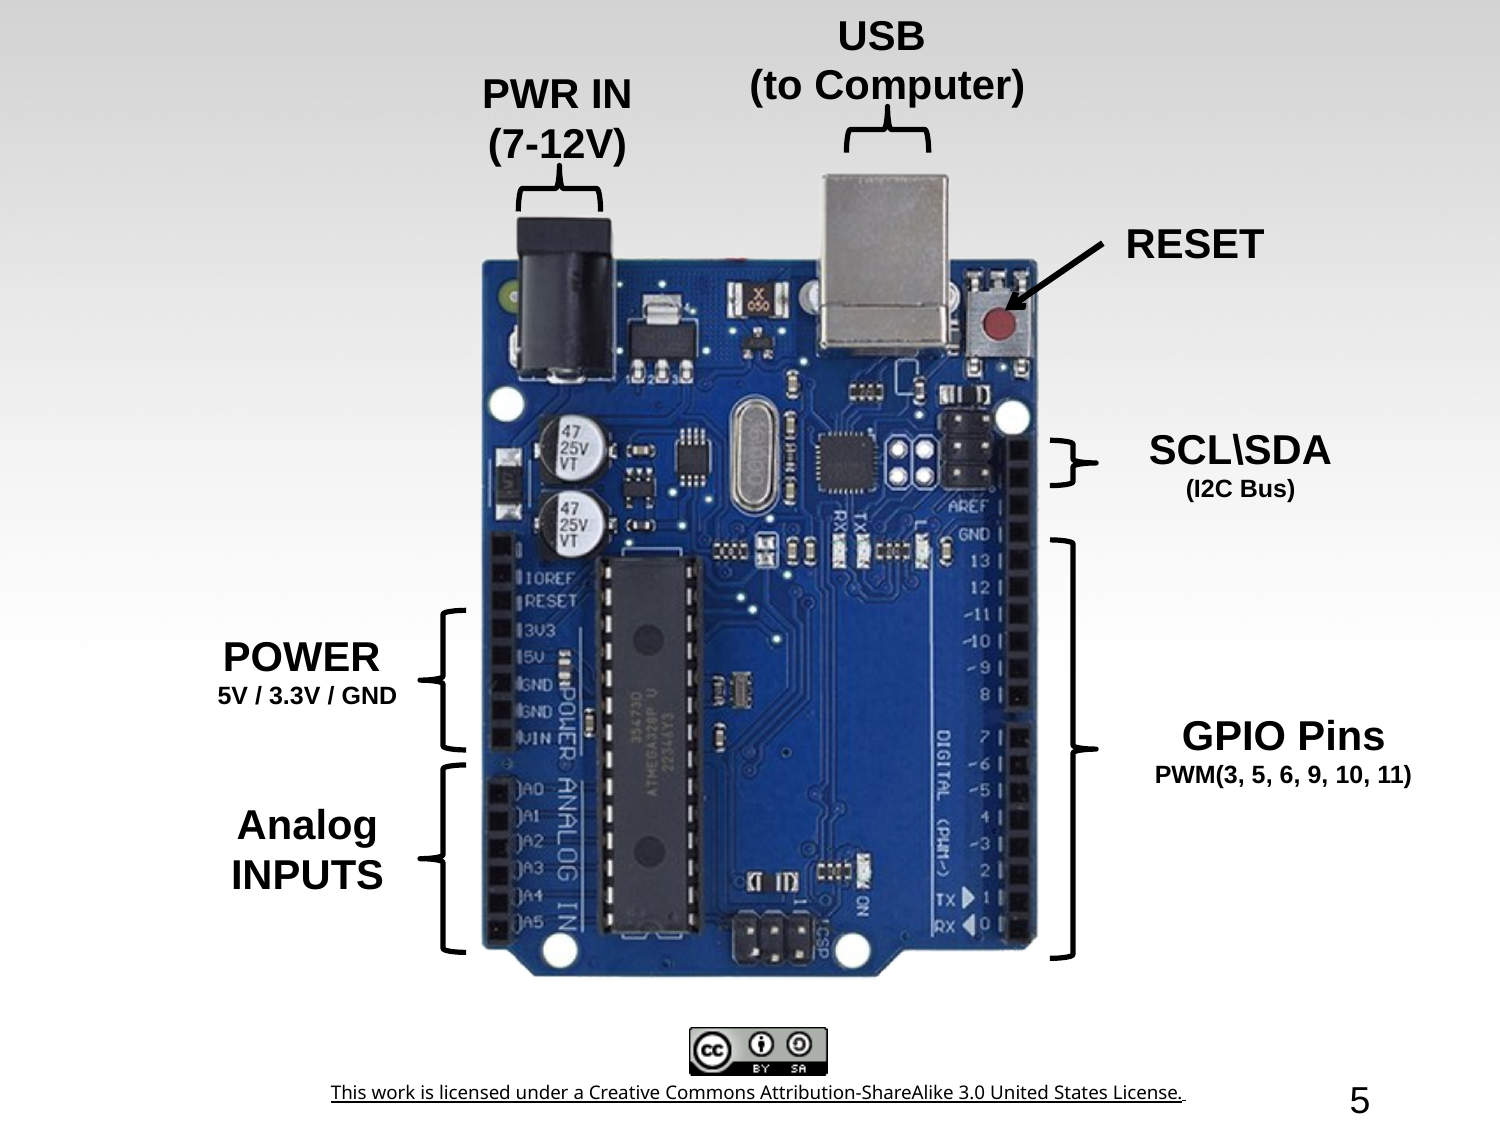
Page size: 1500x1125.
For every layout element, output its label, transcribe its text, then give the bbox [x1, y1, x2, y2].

text_box RESET [1070, 209, 1321, 275]
text_box SCL\SDA (I2C Bus) [1115, 415, 1366, 510]
text_box POWER 5V / 3.3V / GND [194, 622, 420, 717]
text_box GPIO Pins PWM(3, 5, 6, 9, 10, 11) [1112, 701, 1455, 796]
text_box USB (to Computer) [637, 0, 1138, 116]
text_box PWR IN (7-12V) [395, 59, 721, 175]
text_box Analog INPUTS [194, 790, 420, 906]
picture [0, 0, 1500, 1125]
text_box [1004, 243, 1103, 311]
